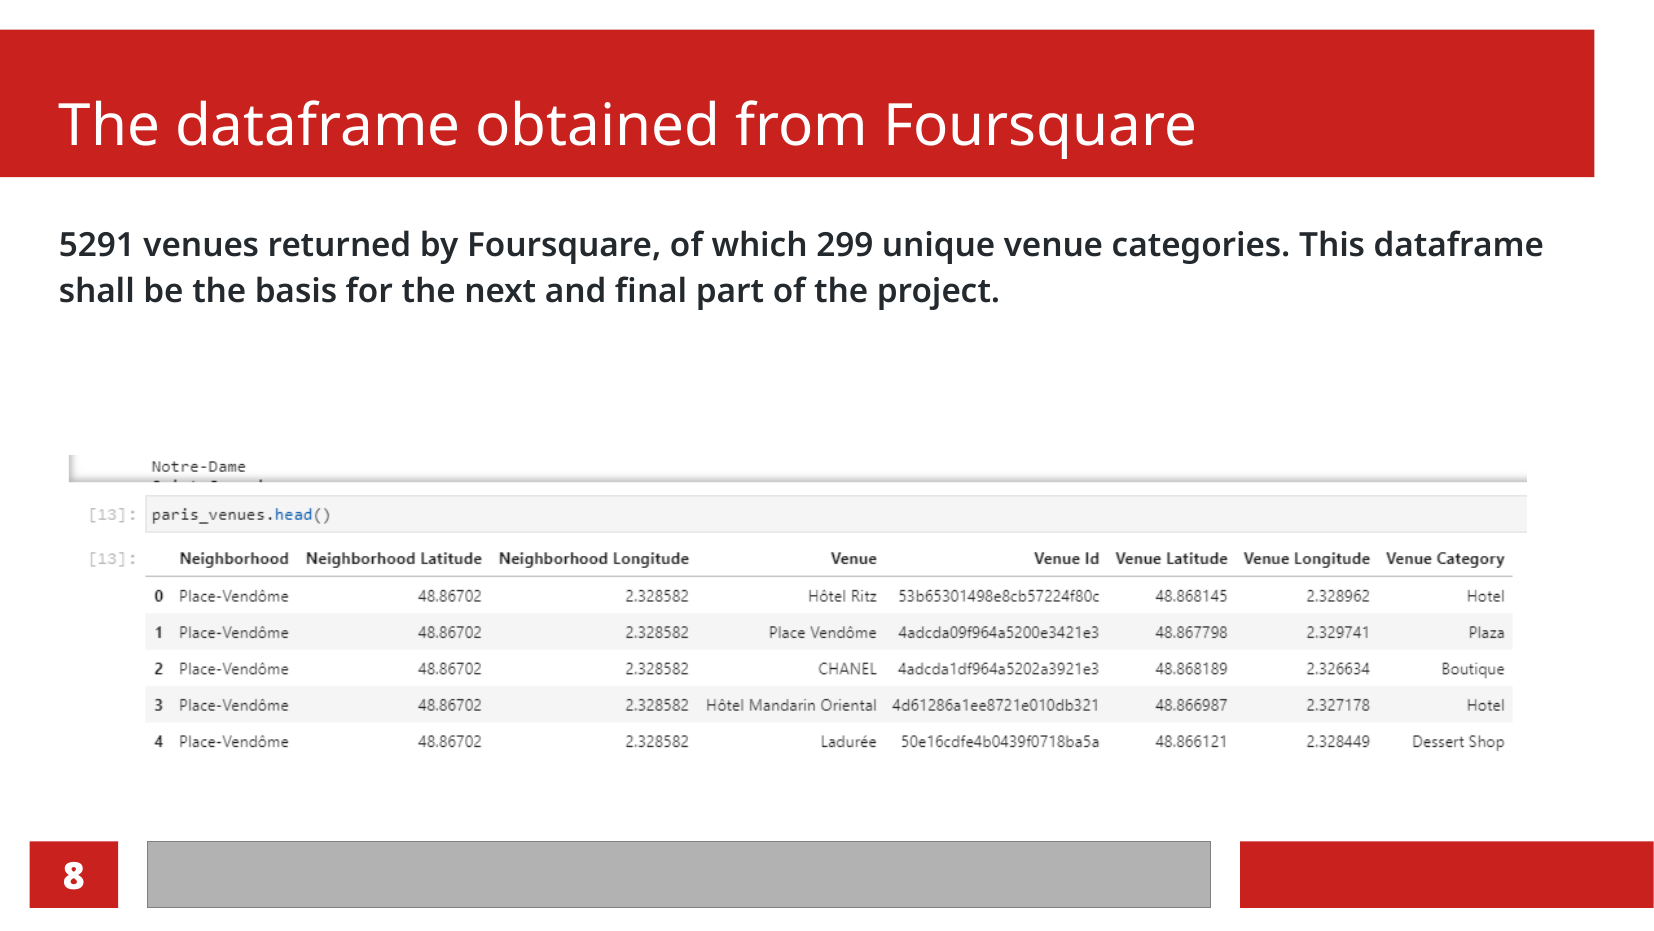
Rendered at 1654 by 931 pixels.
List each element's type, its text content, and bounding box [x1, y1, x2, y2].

title The dataframe obtained from Foursquare [59, 44, 1595, 163]
picture [60, 455, 1527, 768]
list 5291 venues returned by Foursquare, of which 299 unique venue categories. This dataframe shall be the basis for the next and final part of the project. [59, 221, 1565, 798]
